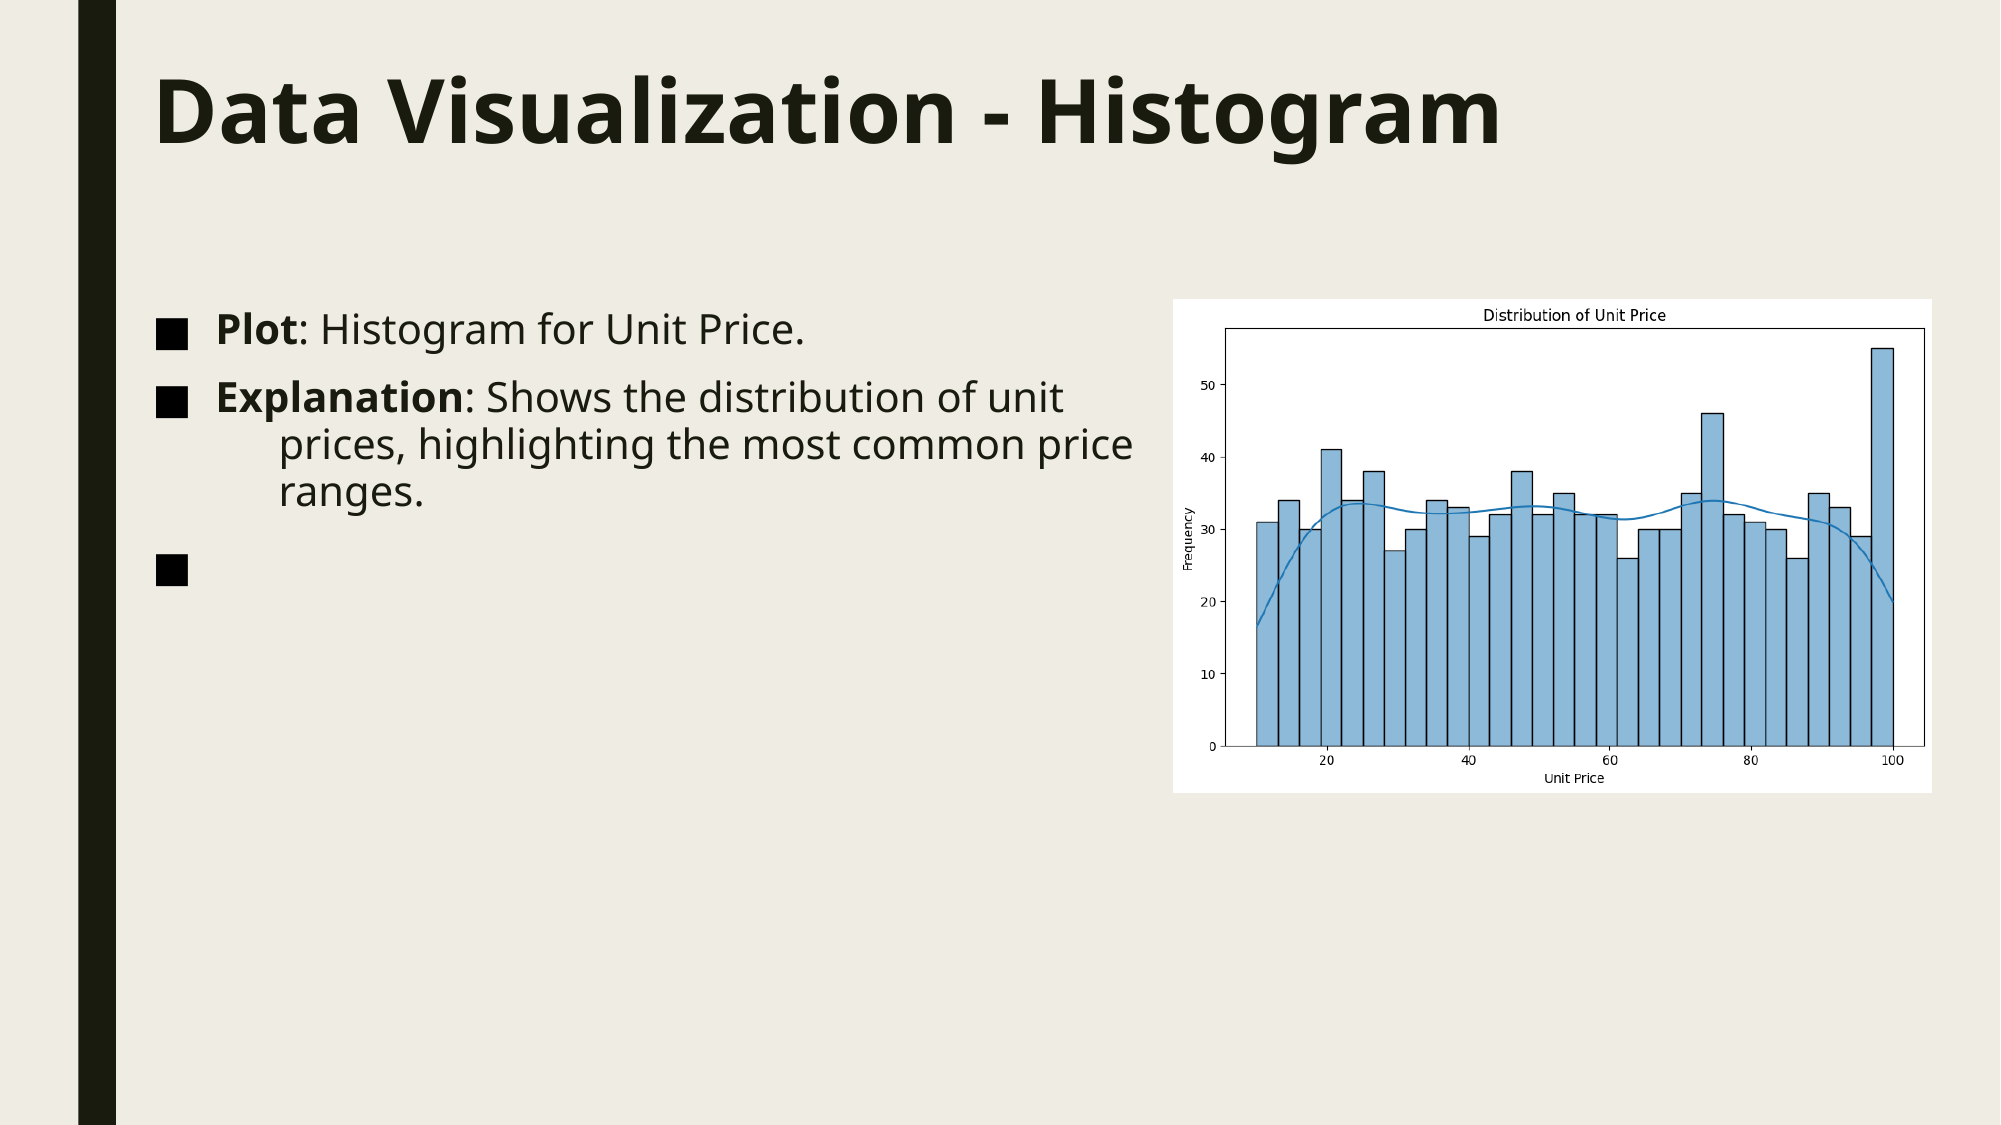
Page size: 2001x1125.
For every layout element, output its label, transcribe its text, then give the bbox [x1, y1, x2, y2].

list Plot: Histogram for Unit Price. Explanation: Shows the distribution of unit prices, highlighting the most common price ranges. [137, 299, 1157, 1014]
title Data Visualization - Histogram [137, 59, 1863, 278]
picture [1173, 299, 1932, 793]
